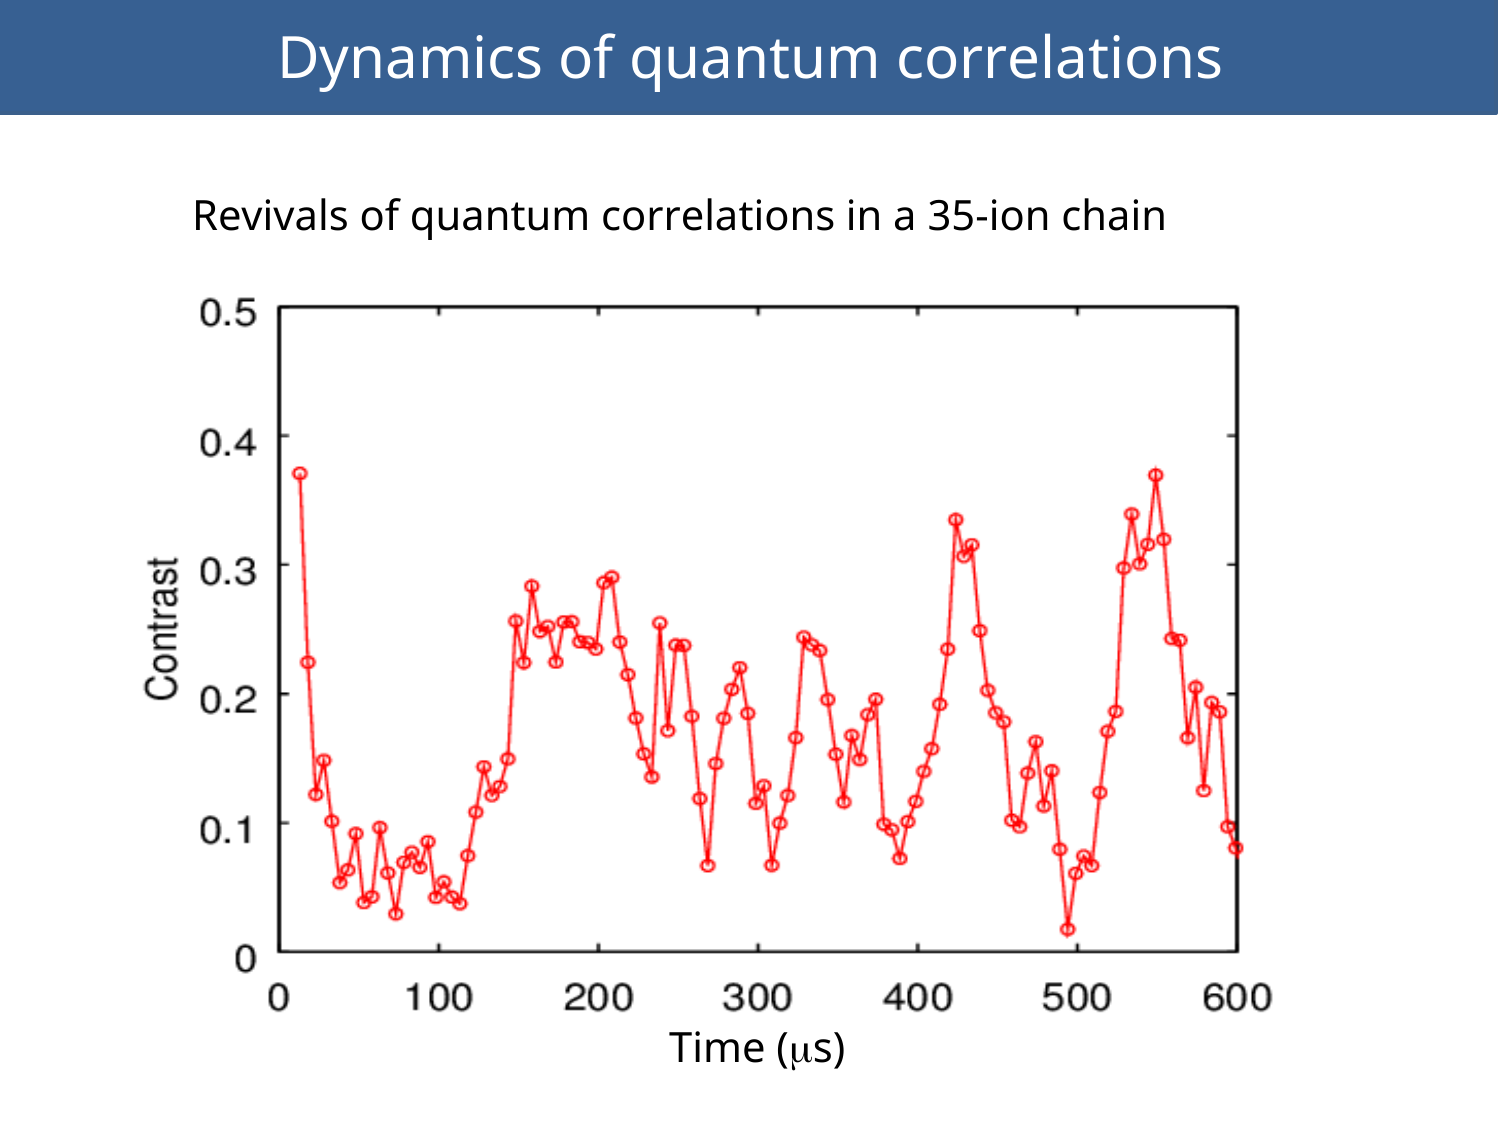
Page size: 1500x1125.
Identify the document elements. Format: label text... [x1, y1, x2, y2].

text_box Time (ms) [654, 1012, 854, 1078]
picture [119, 245, 1355, 1071]
text_box Dynamics of quantum correlations [23, 13, 1478, 98]
text_box Revivals of quantum correlations in a 35-ion chain [177, 181, 1132, 247]
